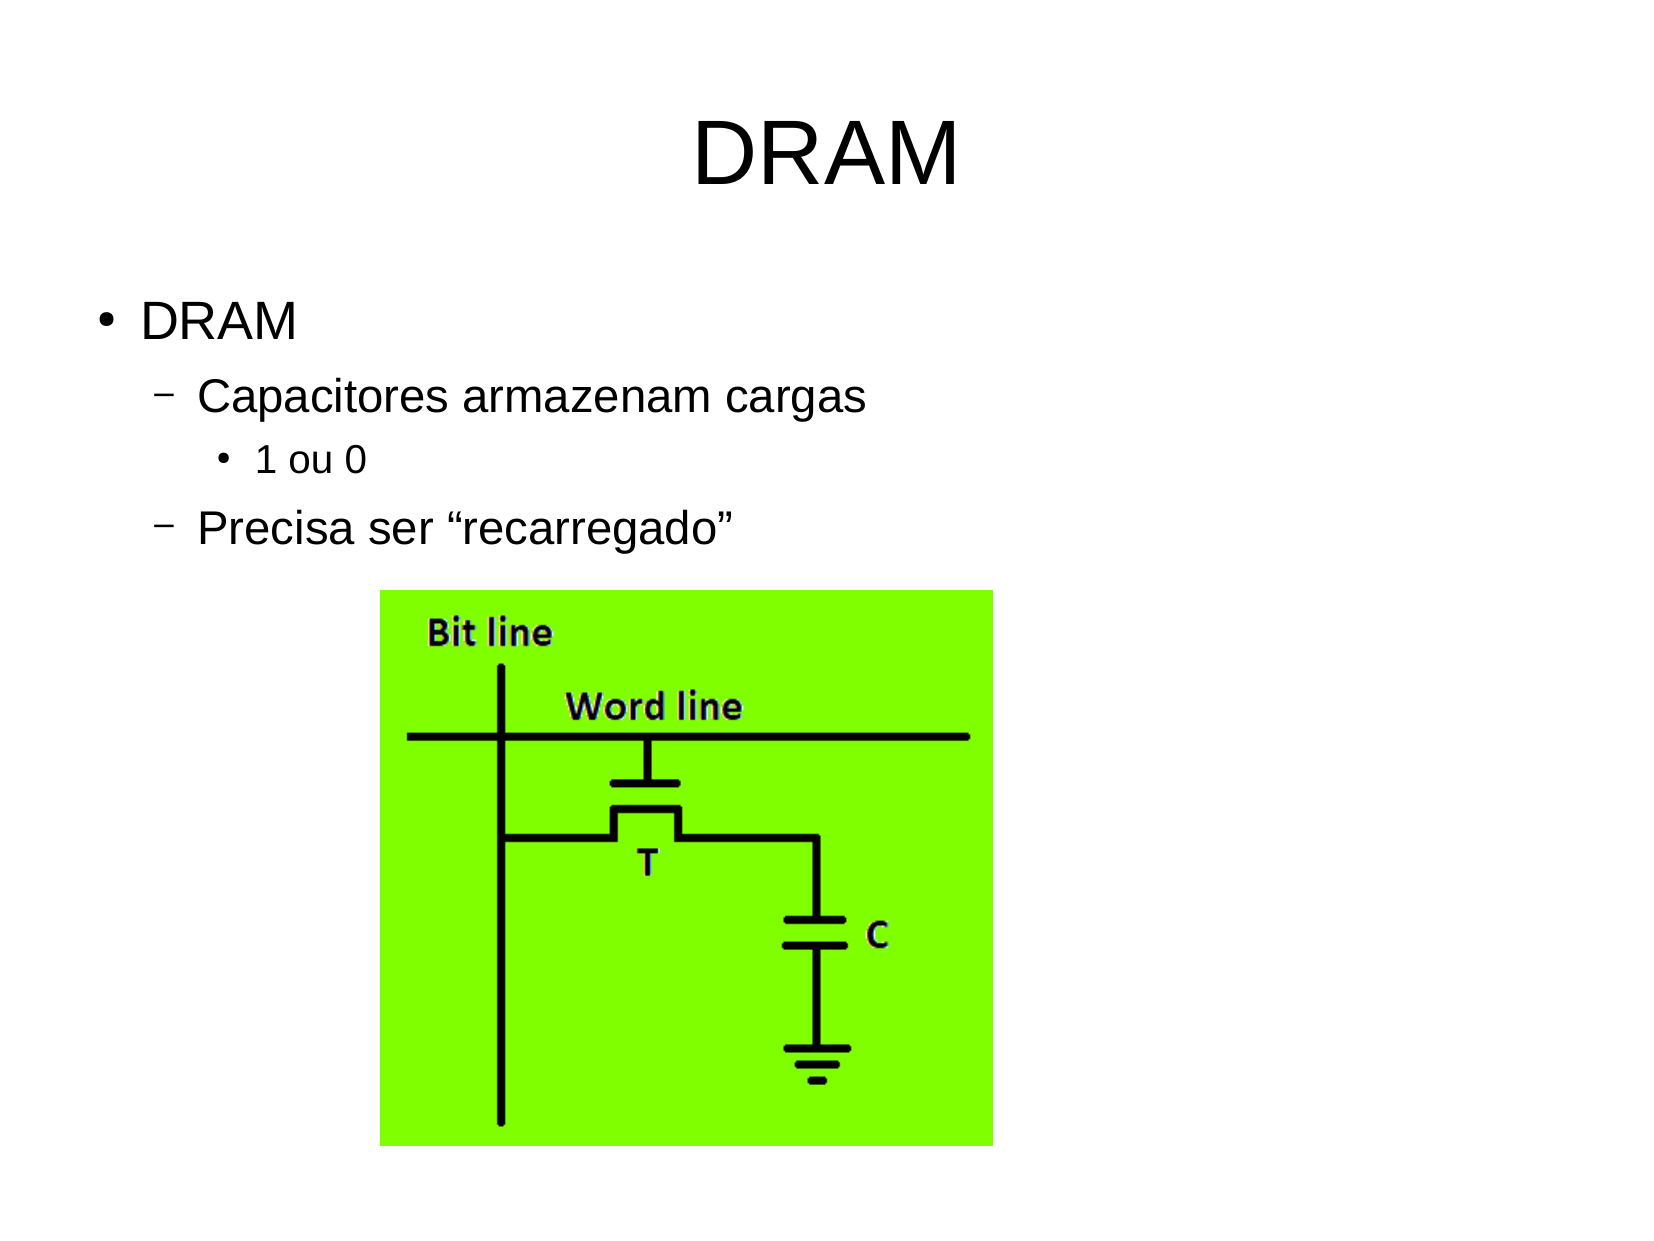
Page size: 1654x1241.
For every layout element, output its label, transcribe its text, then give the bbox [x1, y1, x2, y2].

title DRAM [82, 49, 1571, 257]
list DRAM Capacitores armazenam cargas 1 ou 0 Precisa ser “recarregado” [82, 290, 1441, 556]
picture [380, 590, 993, 1146]
